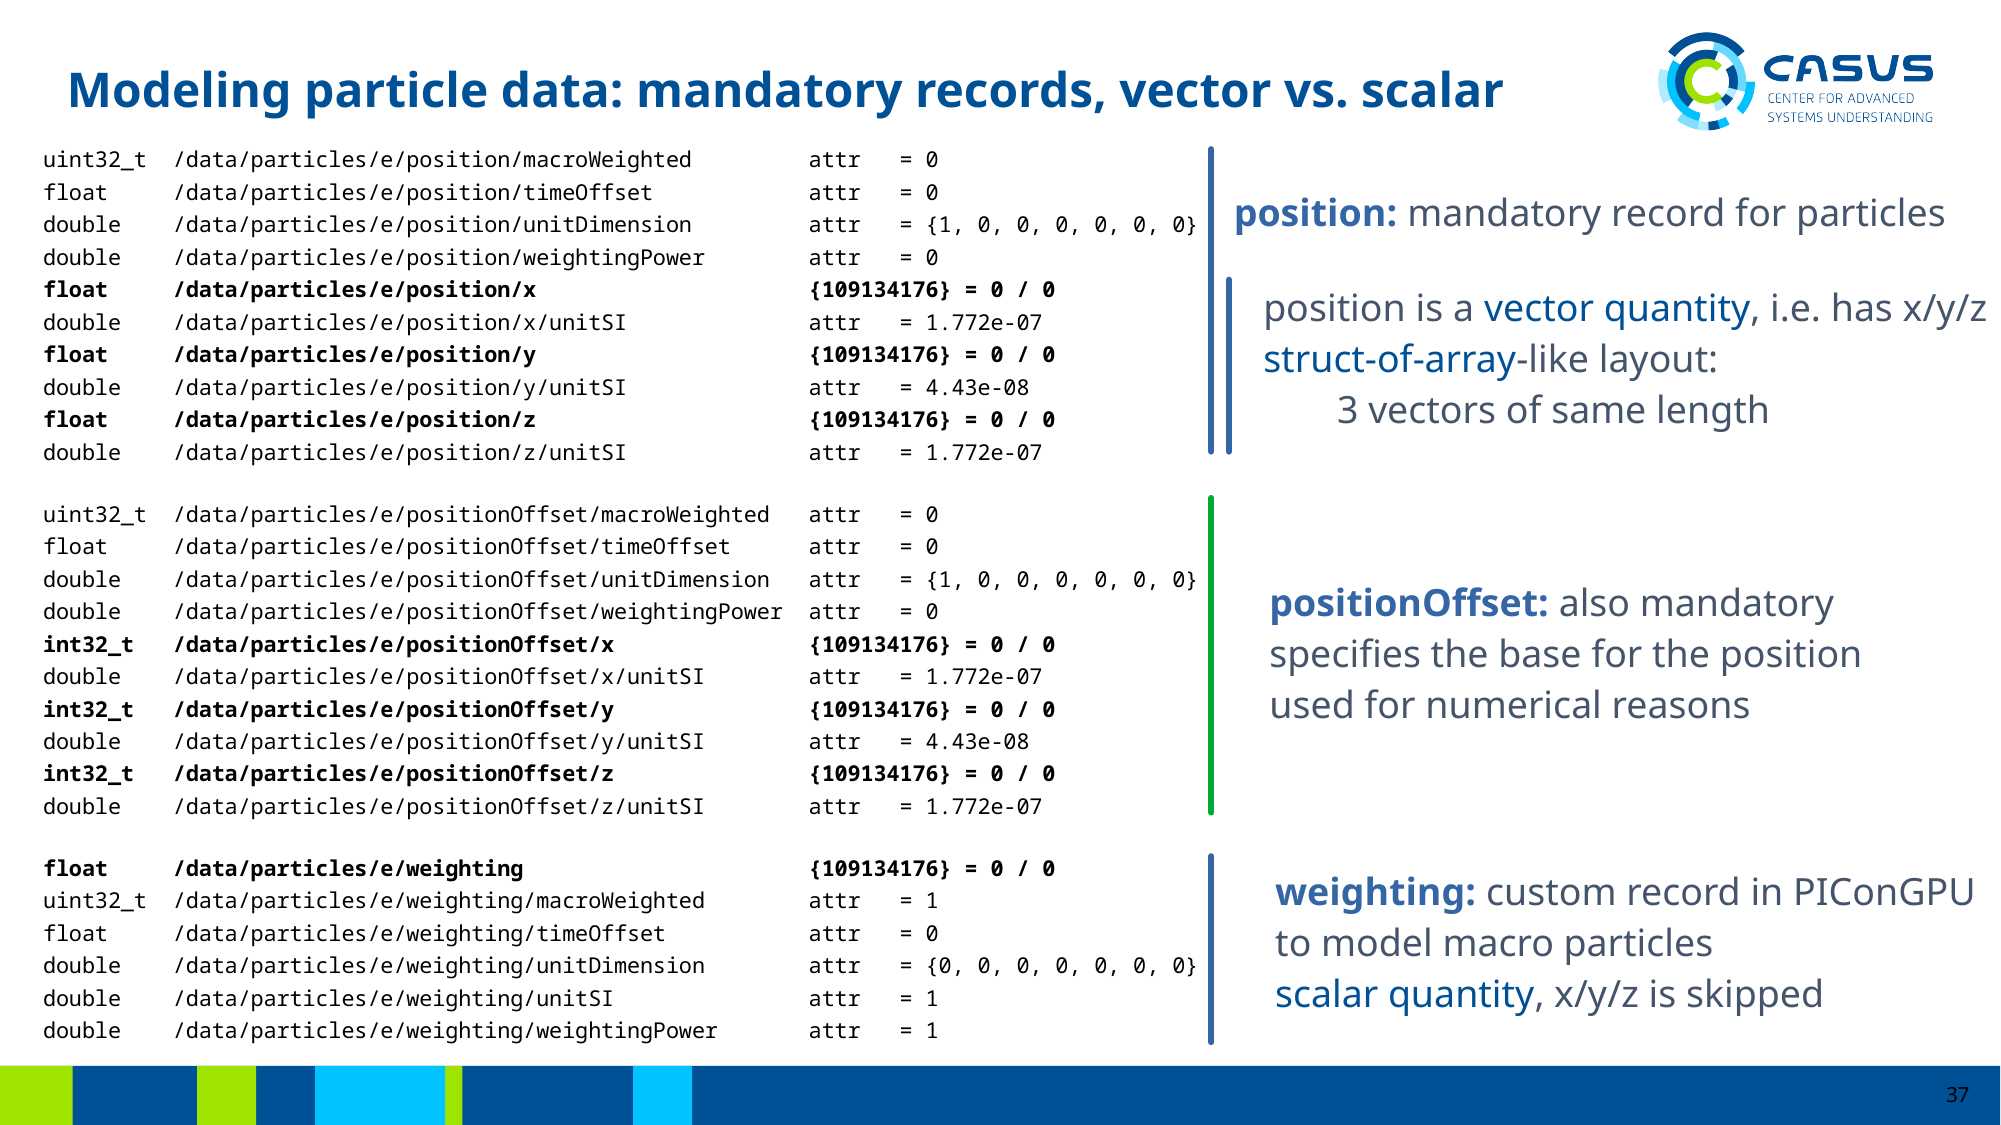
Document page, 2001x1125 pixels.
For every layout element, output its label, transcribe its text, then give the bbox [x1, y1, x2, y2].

title Modeling particle data: mandatory records, vector vs. scalar [66, 54, 1621, 123]
text_box positionOffset: also mandatory specifies the base for the position used for numerical reasons [1254, 568, 1874, 737]
text_box weighting: custom record in PIConGPU to model macro particles scalar quantity, x/y/z is skipped [1260, 858, 1983, 1027]
text_box position is a vector quantity, i.e. has x/y/z struct-of-array-like layout: 3 vectors of same length [1248, 273, 1996, 442]
picture [1658, 32, 1933, 131]
text_box position: mandatory record for particles [1219, 179, 1958, 246]
list uint32_t /data/particles/e/position/macroWeighted attr = 0 float /data/particles/e/position/timeOffset attr = 0 double /data/particles/e/position/unitDimension attr = {1, 0, 0, 0, 0, 0, 0} double /data/particles/e/position/weightingPower attr = 0 float /data/particles/e/position/x {109134176} = 0 / 0 double /data/particles/e/position/x/unitSI attr = 1.772e-07 float /data/particles/e/position/y {109134176} = 0 / 0 double /data/particles/e/position/y/unitSI attr = 4.43e-08 float /data/particles/e/position/z {109134176} = 0 / 0 double /data/particles/e/position/z/unitSI attr = 1.772e-07 uint32_t /data/particles/e/positionOffset/macroWeighted attr = 0 float /data/particles/e/positionOffset/timeOffset attr = 0 double /data/particles/e/positionOffset/unitDimension attr = {1, 0, 0, 0, 0, 0, 0} double /data/particles/e/positionOffset/weightingPower attr = 0 int32_t /data/particles/e/positionOffset/x {109134176} = 0 / 0 double /data/particles/e/positionOffset/x/unitSI attr = 1.772e-07 int32_t /data/particles/e/positionOffset/y {109134176} = 0 / 0 double /data/particles/e/positionOffset/y/unitSI attr = 4.43e-08 int32_t /data/particles/e/positionOffset/z {109134176} = 0 / 0 double /data/particles/e/positionOffset/z/unitSI attr = 1.772e-07 float /data/particles/e/weighting {109134176} = 0 / 0 uint32_t /data/particles/e/weighting/macroWeighted attr = 1 float /data/particles/e/weighting/timeOffset attr = 0 double /data/particles/e/weighting/unitDimension attr = {0, 0, 0, 0, 0, 0, 0} double /data/particles/e/weighting/unitSI attr = 1 double /data/particles/e/weighting/weightingPower attr = 1 [43, 141, 1201, 1045]
